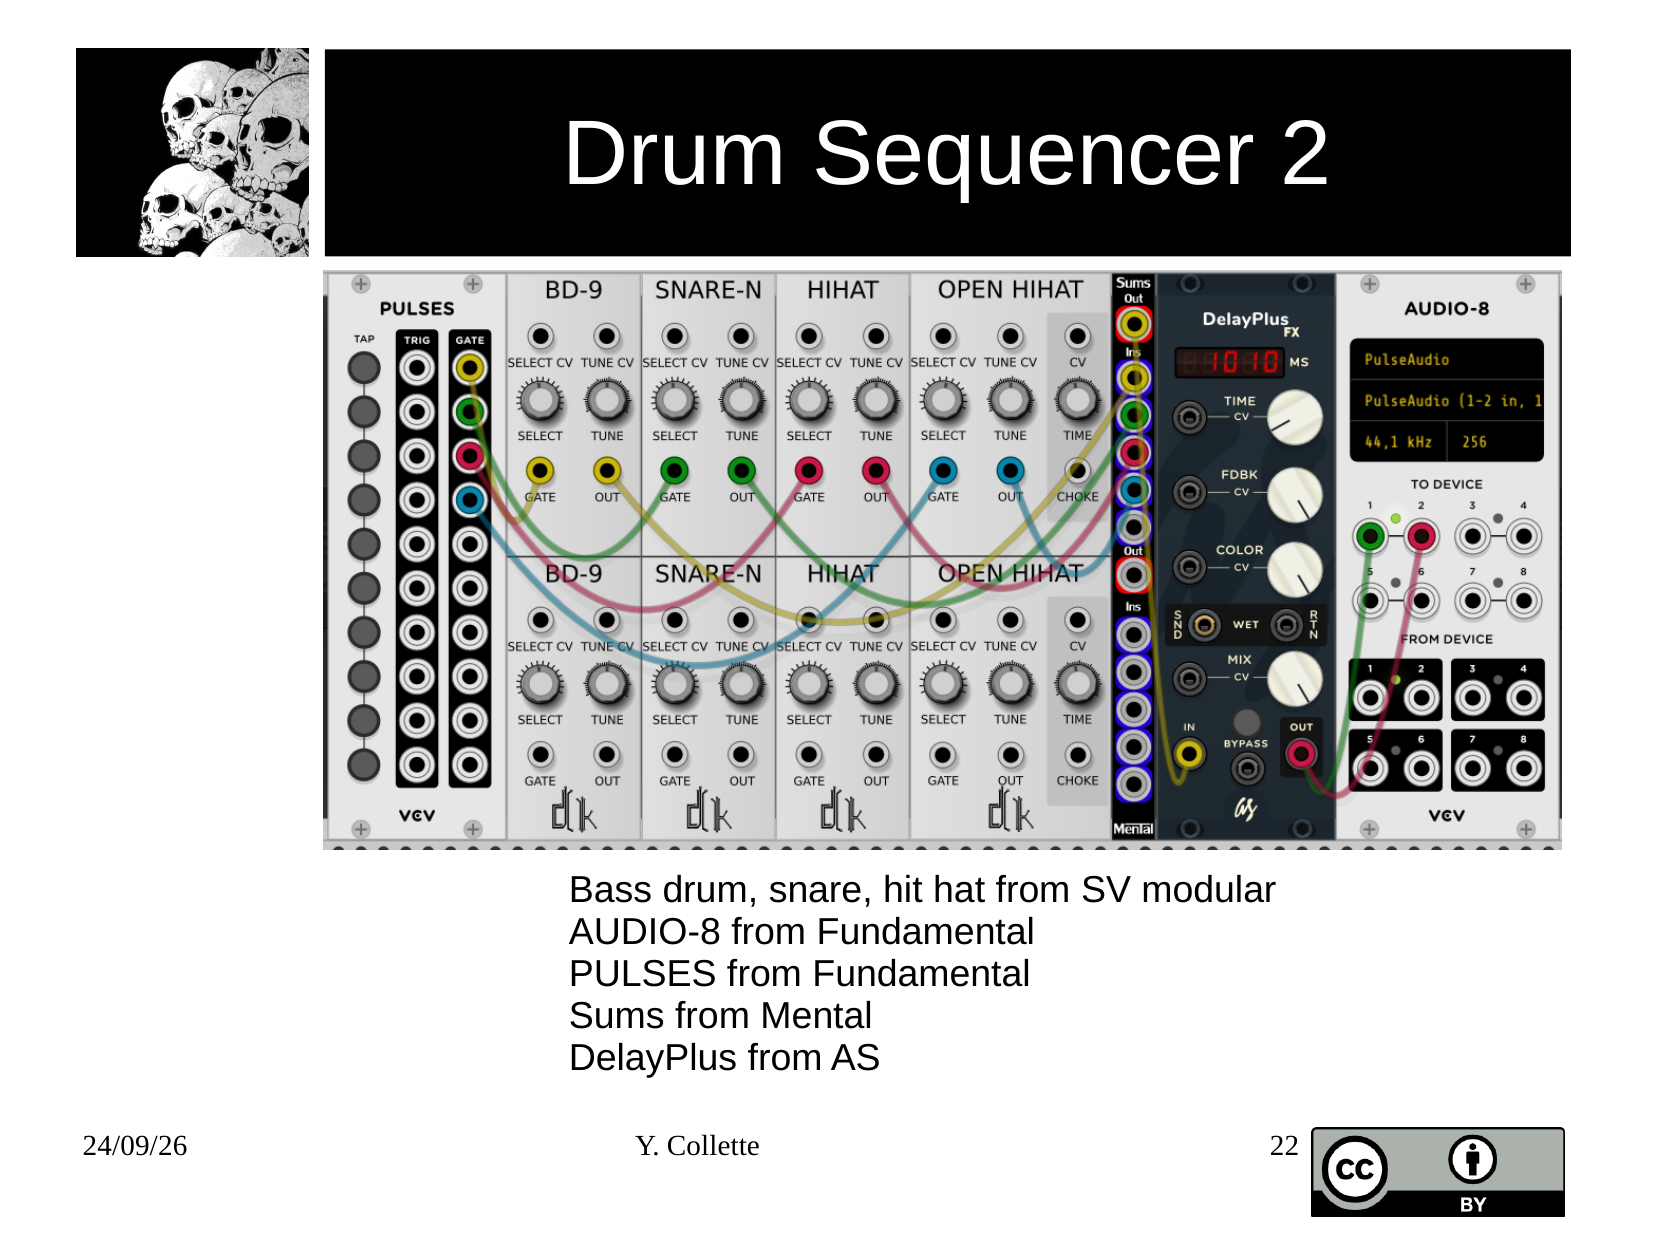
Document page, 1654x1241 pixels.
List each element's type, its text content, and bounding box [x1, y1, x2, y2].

picture [76, 48, 309, 257]
text_box Bass drum, snare, hit hat from SV modular AUDIO-8 from Fundamental PULSES from Fundamental Sums from Mental DelayPlus from AS [554, 861, 1305, 1089]
picture [1311, 1127, 1565, 1217]
title Drum Sequencer 2 [324, 49, 1571, 257]
picture [323, 270, 1562, 850]
